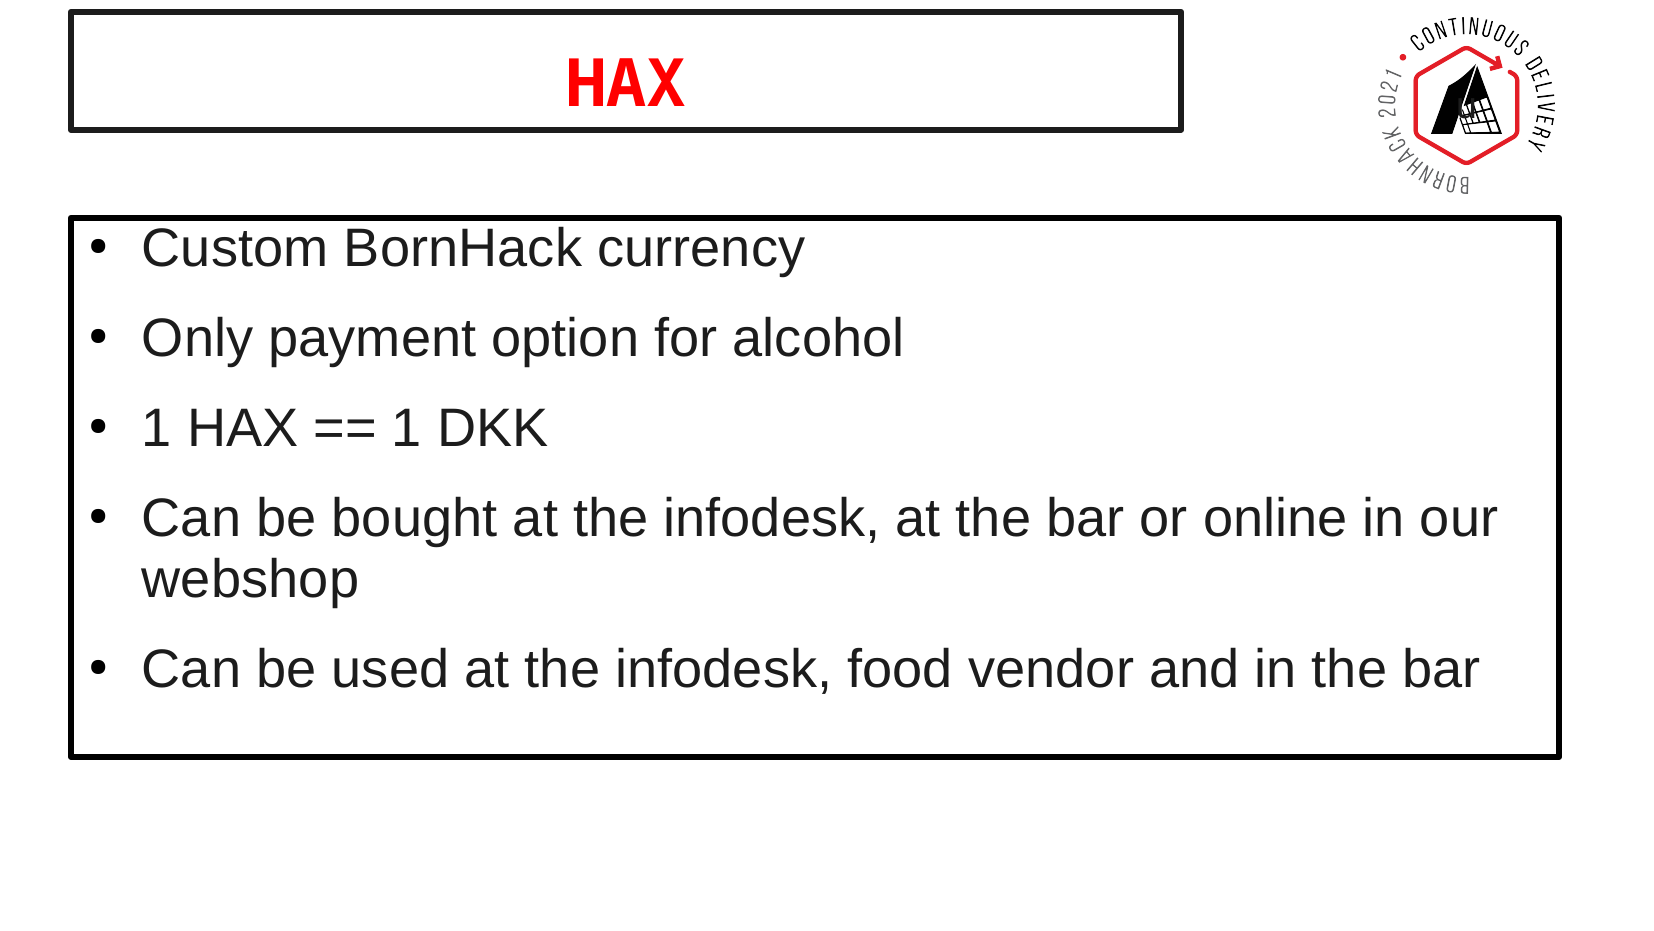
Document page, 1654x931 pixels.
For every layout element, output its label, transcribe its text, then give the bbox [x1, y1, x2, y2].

subtitle Custom BornHack currency Only payment option for alcohol 1 HAX == 1 DKK Can be bought at the infodesk, at the bar or online in our webshop Can be used at the infodesk, food vendor and in the bar [70, 217, 1560, 758]
title HAX [70, 11, 1182, 130]
picture [1378, 17, 1555, 194]
